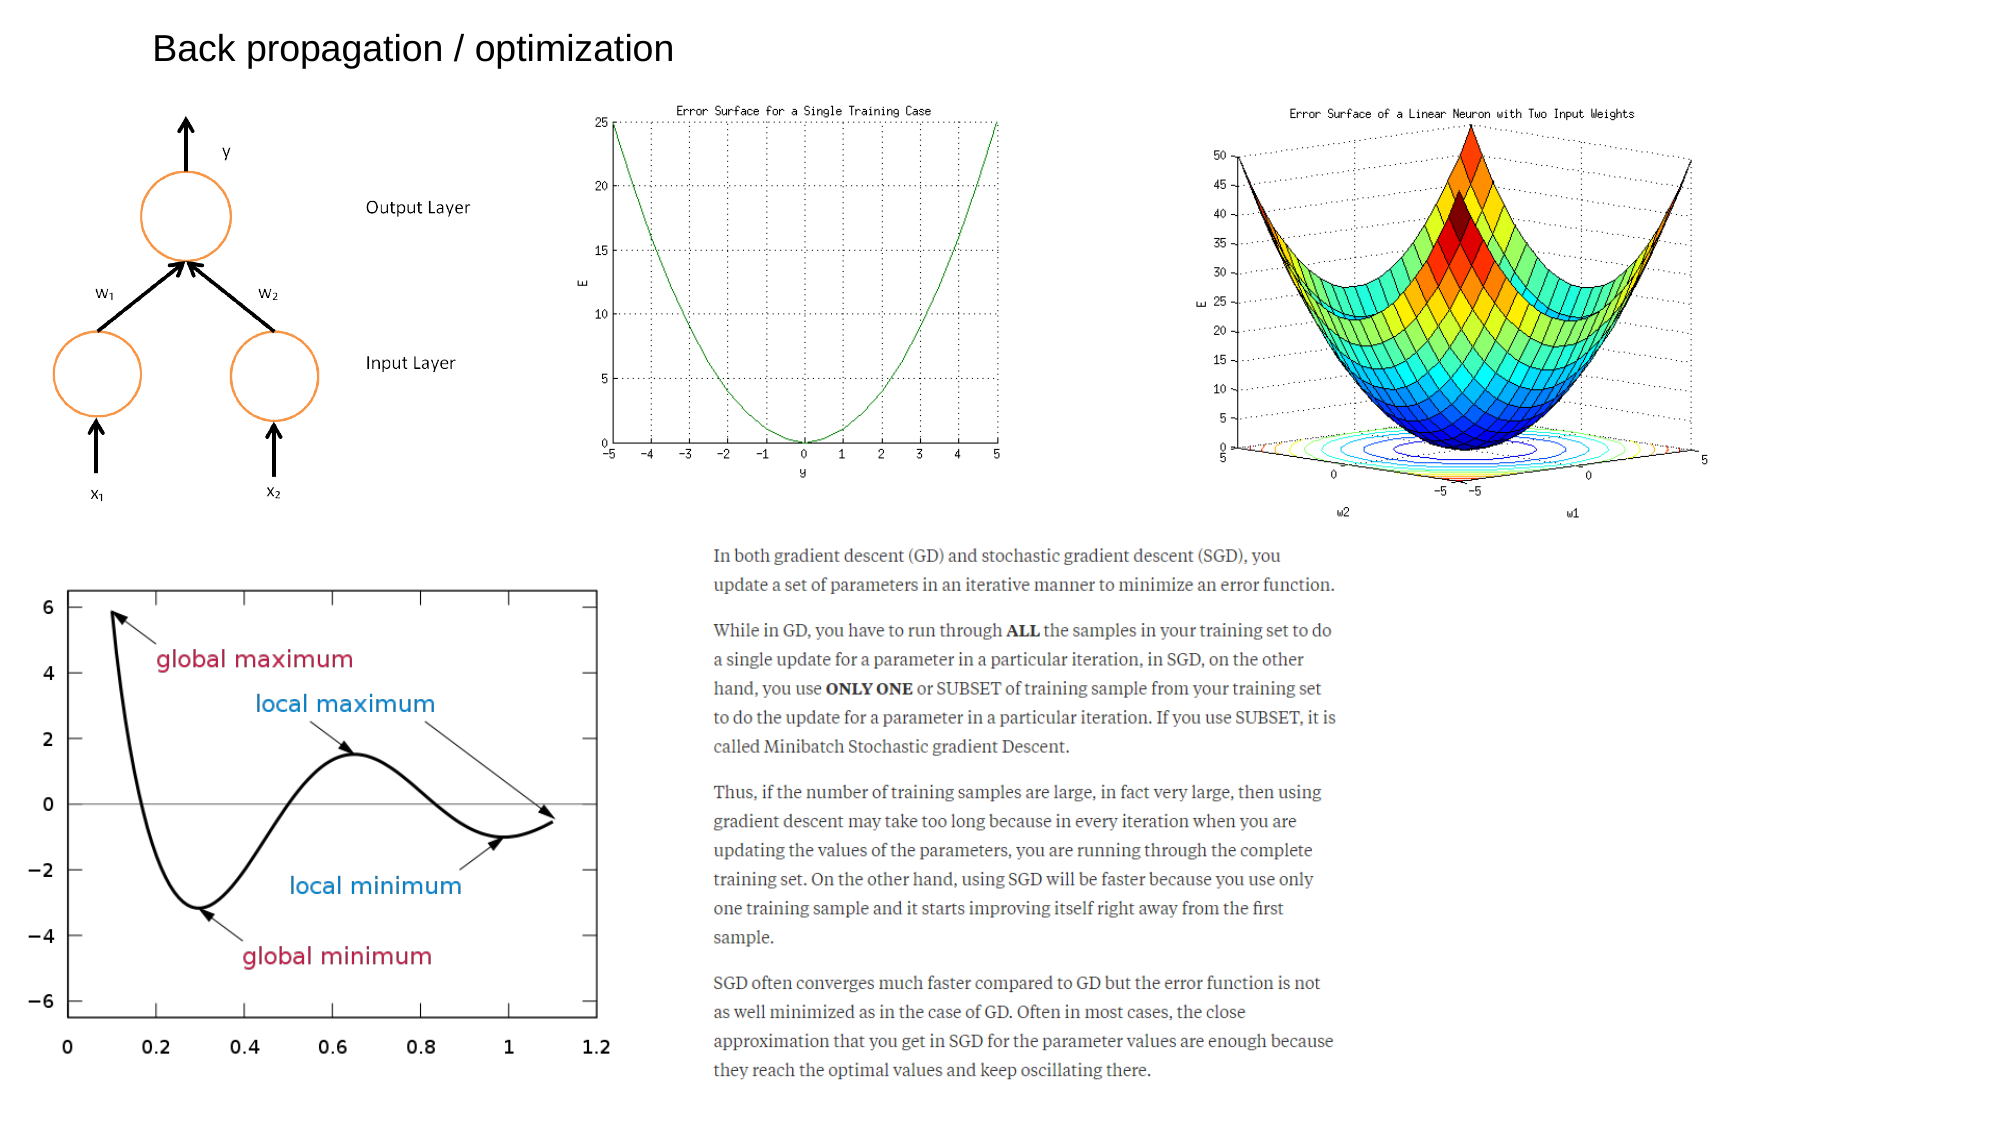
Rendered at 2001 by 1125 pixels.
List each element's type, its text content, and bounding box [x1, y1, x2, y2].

picture [38, 111, 475, 511]
picture [1162, 92, 1747, 531]
title Back propagation / optimization [137, 0, 1863, 93]
picture [710, 539, 1343, 1099]
picture [548, 92, 1044, 486]
picture [0, 564, 638, 1075]
